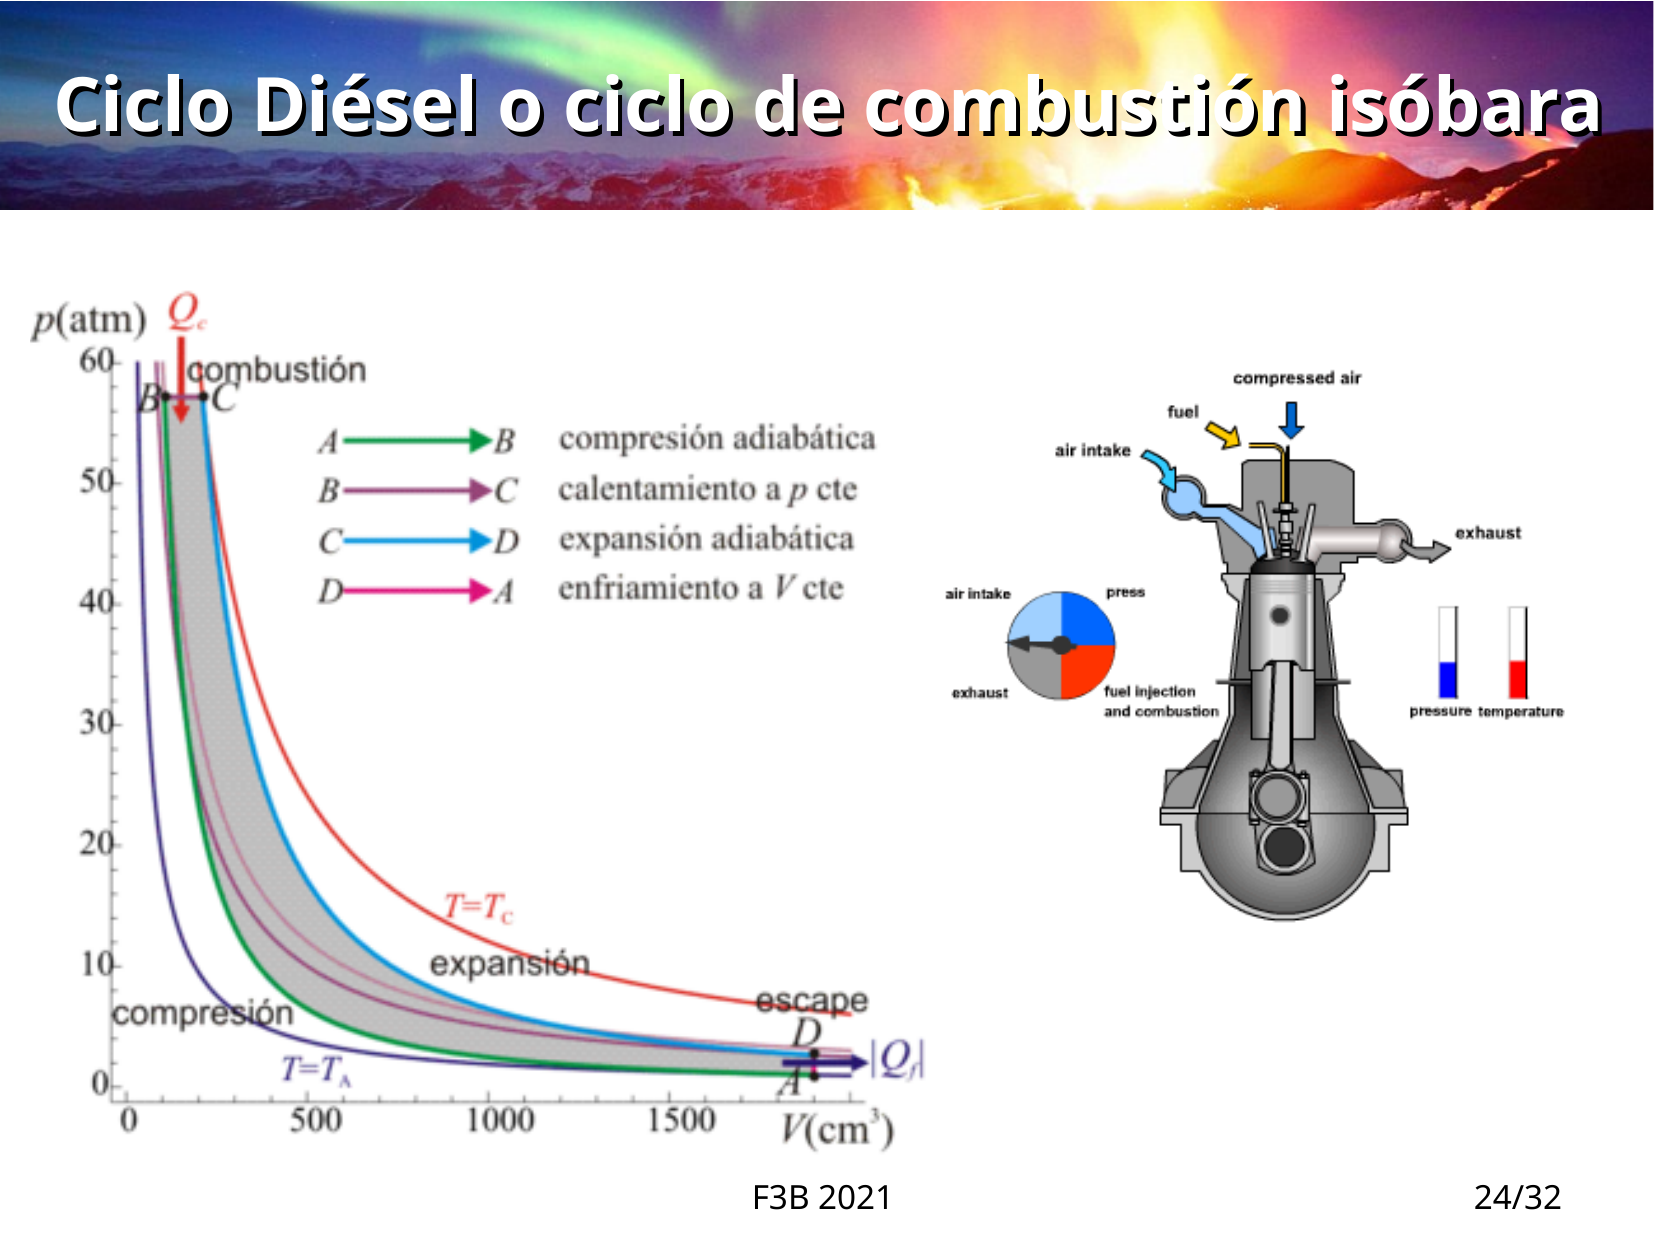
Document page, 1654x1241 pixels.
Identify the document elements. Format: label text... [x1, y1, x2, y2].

picture [30, 269, 1630, 1171]
picture [0, 1, 1654, 210]
title Ciclo Diésel o ciclo de combustión isóbara [45, 15, 1606, 191]
